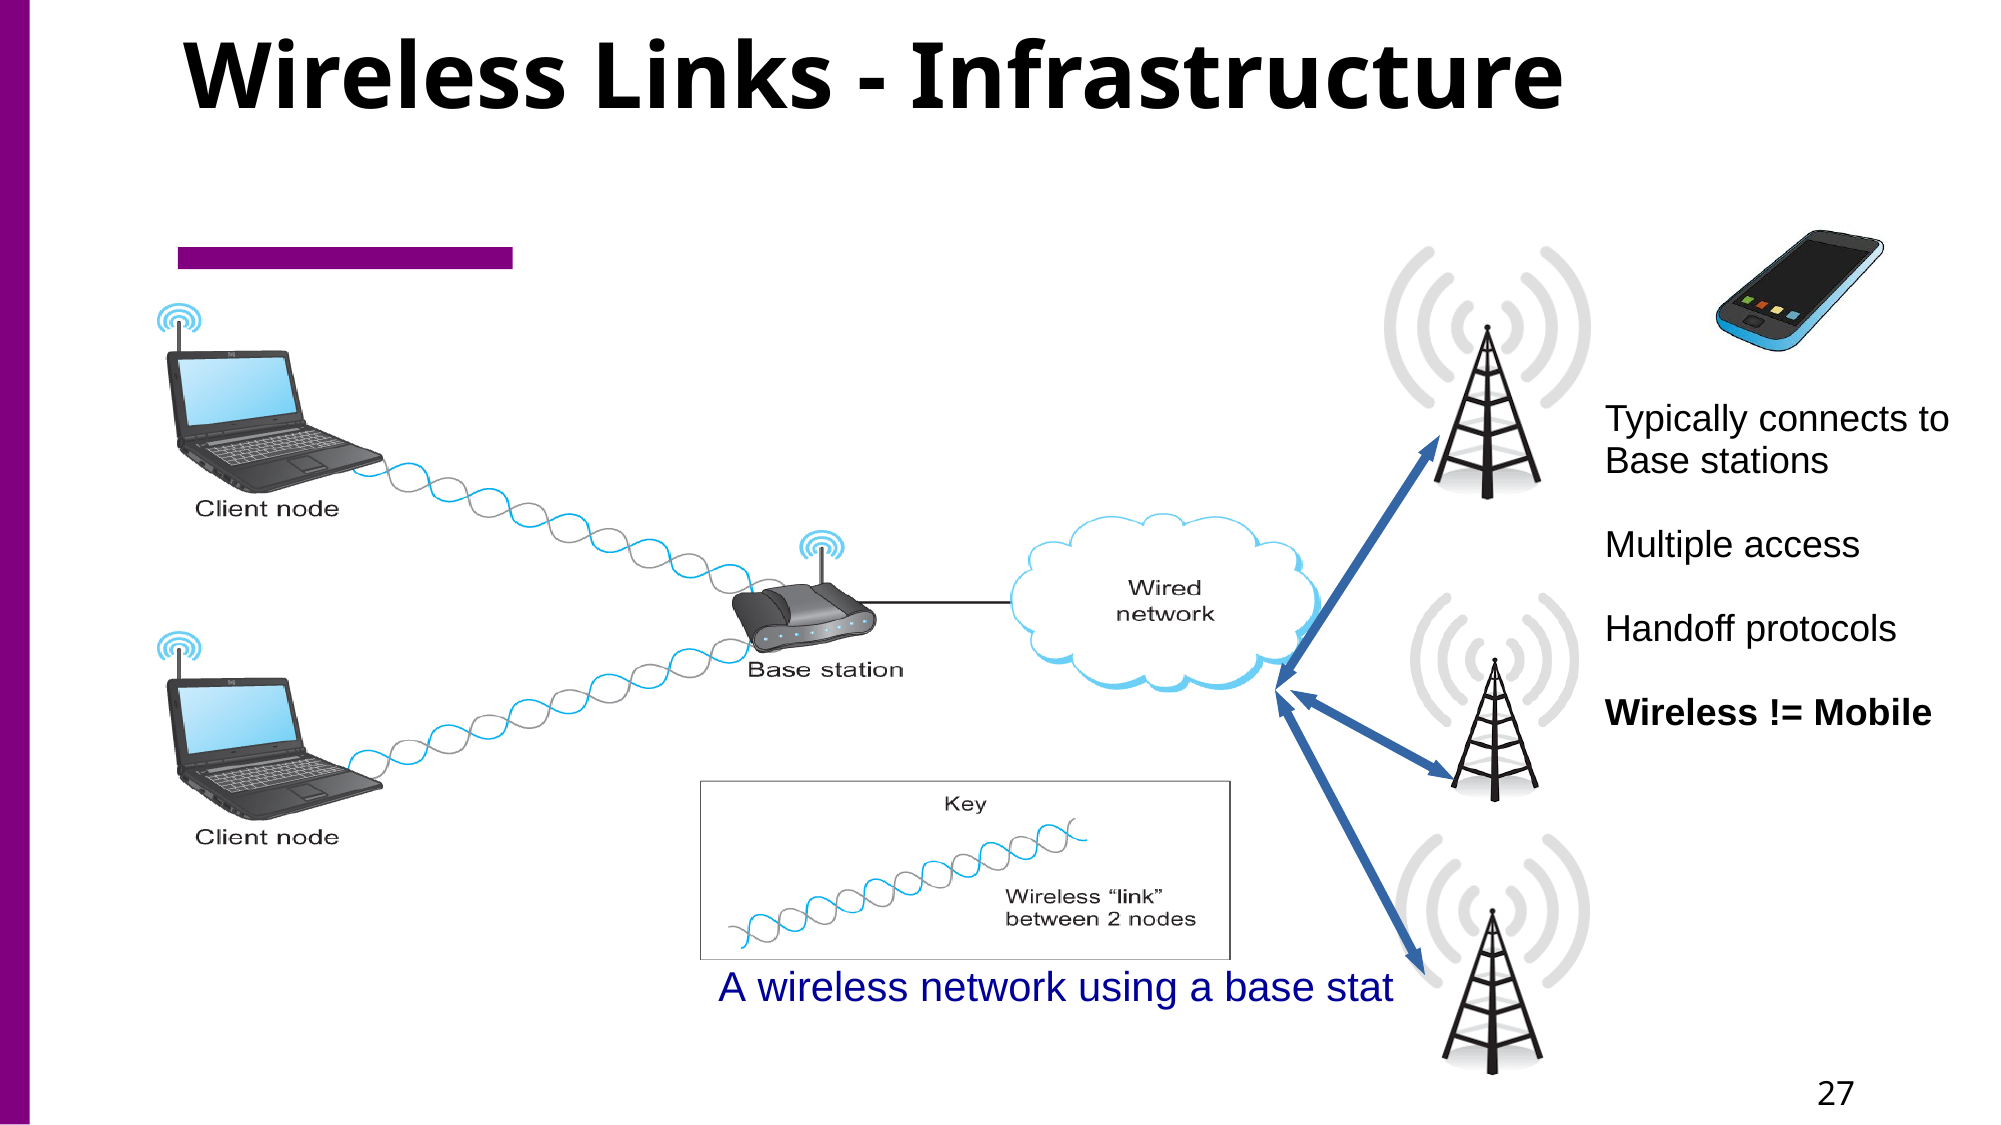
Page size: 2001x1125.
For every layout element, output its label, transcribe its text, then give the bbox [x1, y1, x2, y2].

title Wireless Links - Infrastructure [133, 9, 1946, 135]
picture [1395, 824, 1590, 1085]
picture [1710, 224, 1893, 354]
picture [1384, 236, 1591, 511]
picture [1277, 629, 1321, 765]
picture [1410, 584, 1579, 811]
text_box A wireless network using a base station [703, 952, 1395, 1018]
picture [157, 303, 1321, 961]
text_box Typically connects to Base stations Multiple access Handoff protocols Wireless != Mobile [1590, 389, 2000, 741]
